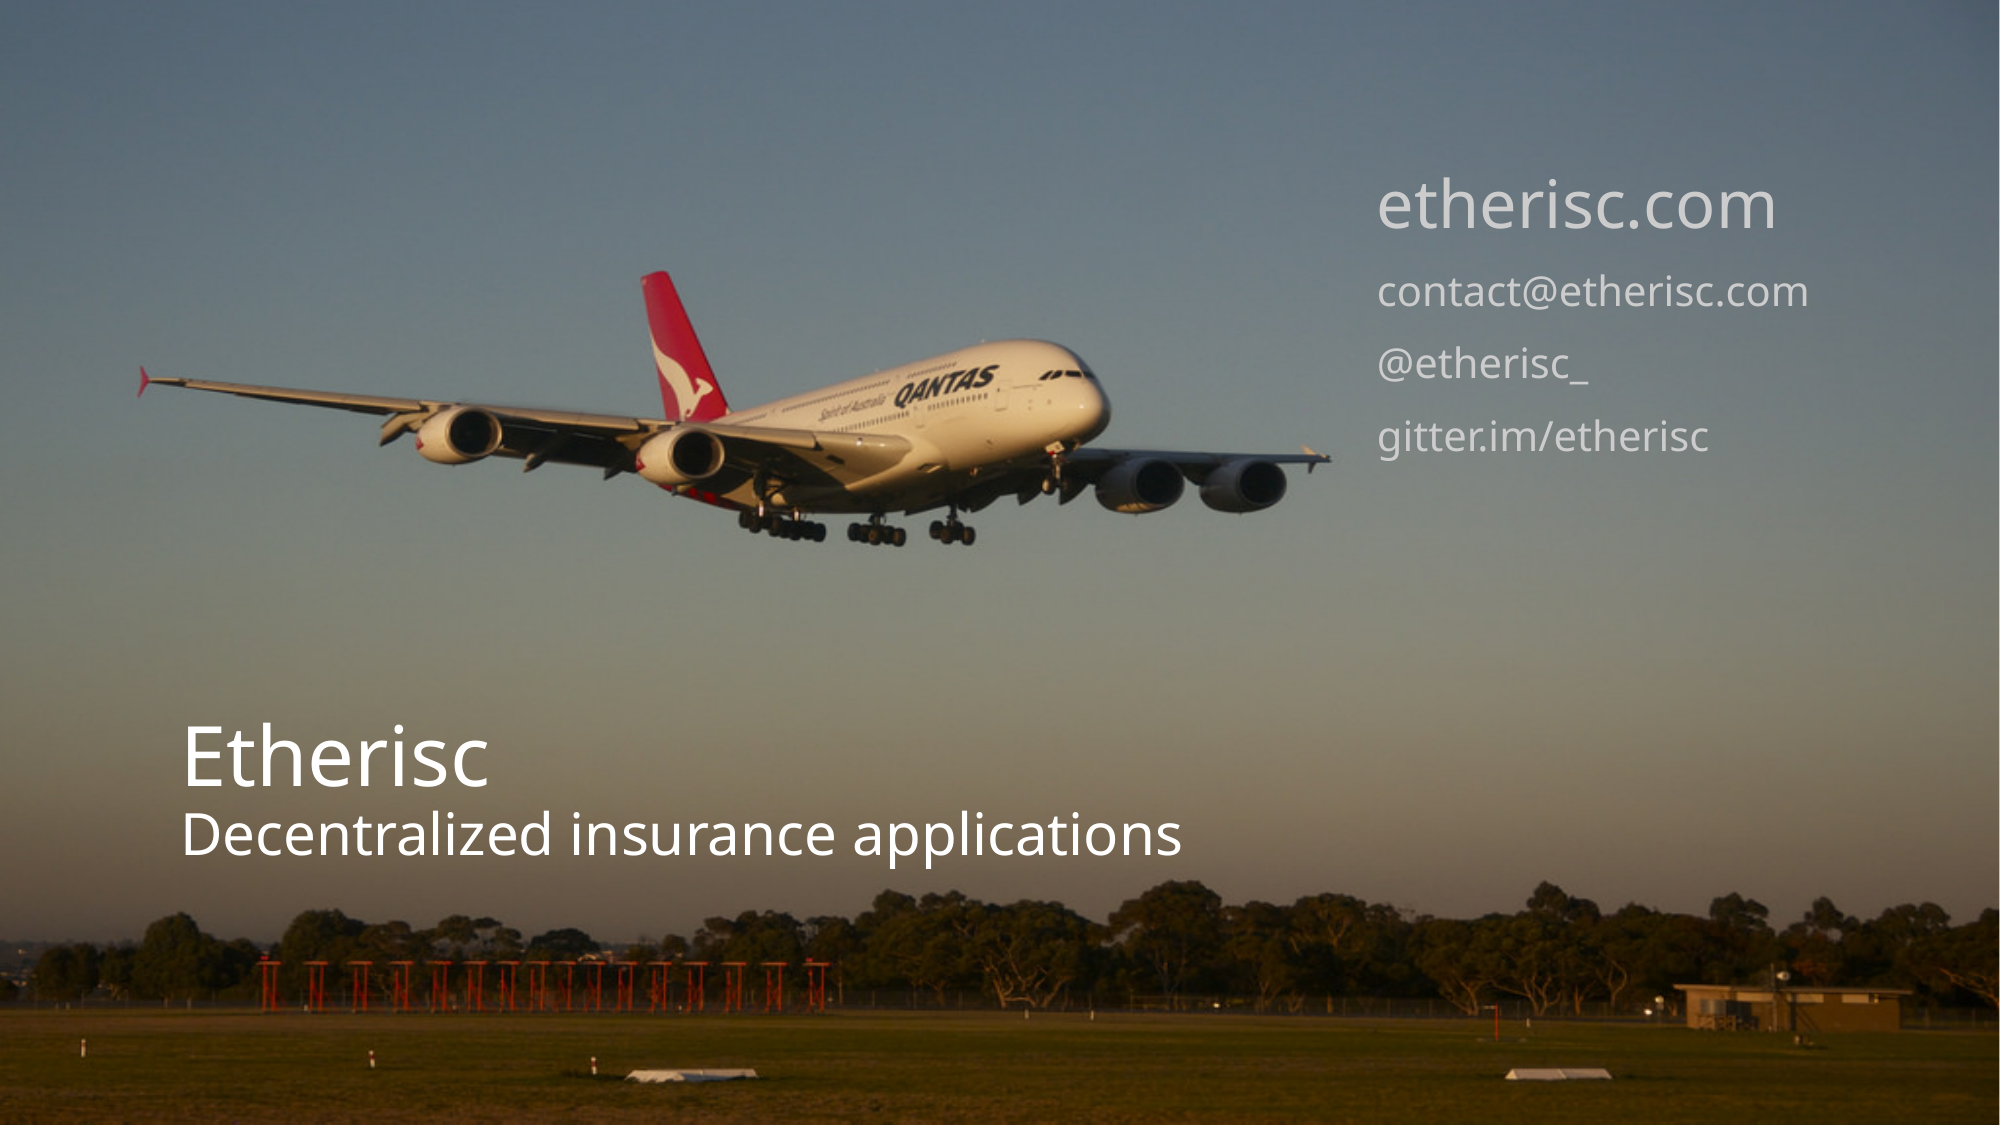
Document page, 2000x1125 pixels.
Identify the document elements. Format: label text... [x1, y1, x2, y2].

title Etherisc Decentralized insurance applications [179, 702, 1582, 881]
text_box etherisc.com contact@etherisc.com @etherisc_ gitter.im/etherisc [1376, 175, 1902, 449]
picture [0, 0, 2000, 1125]
